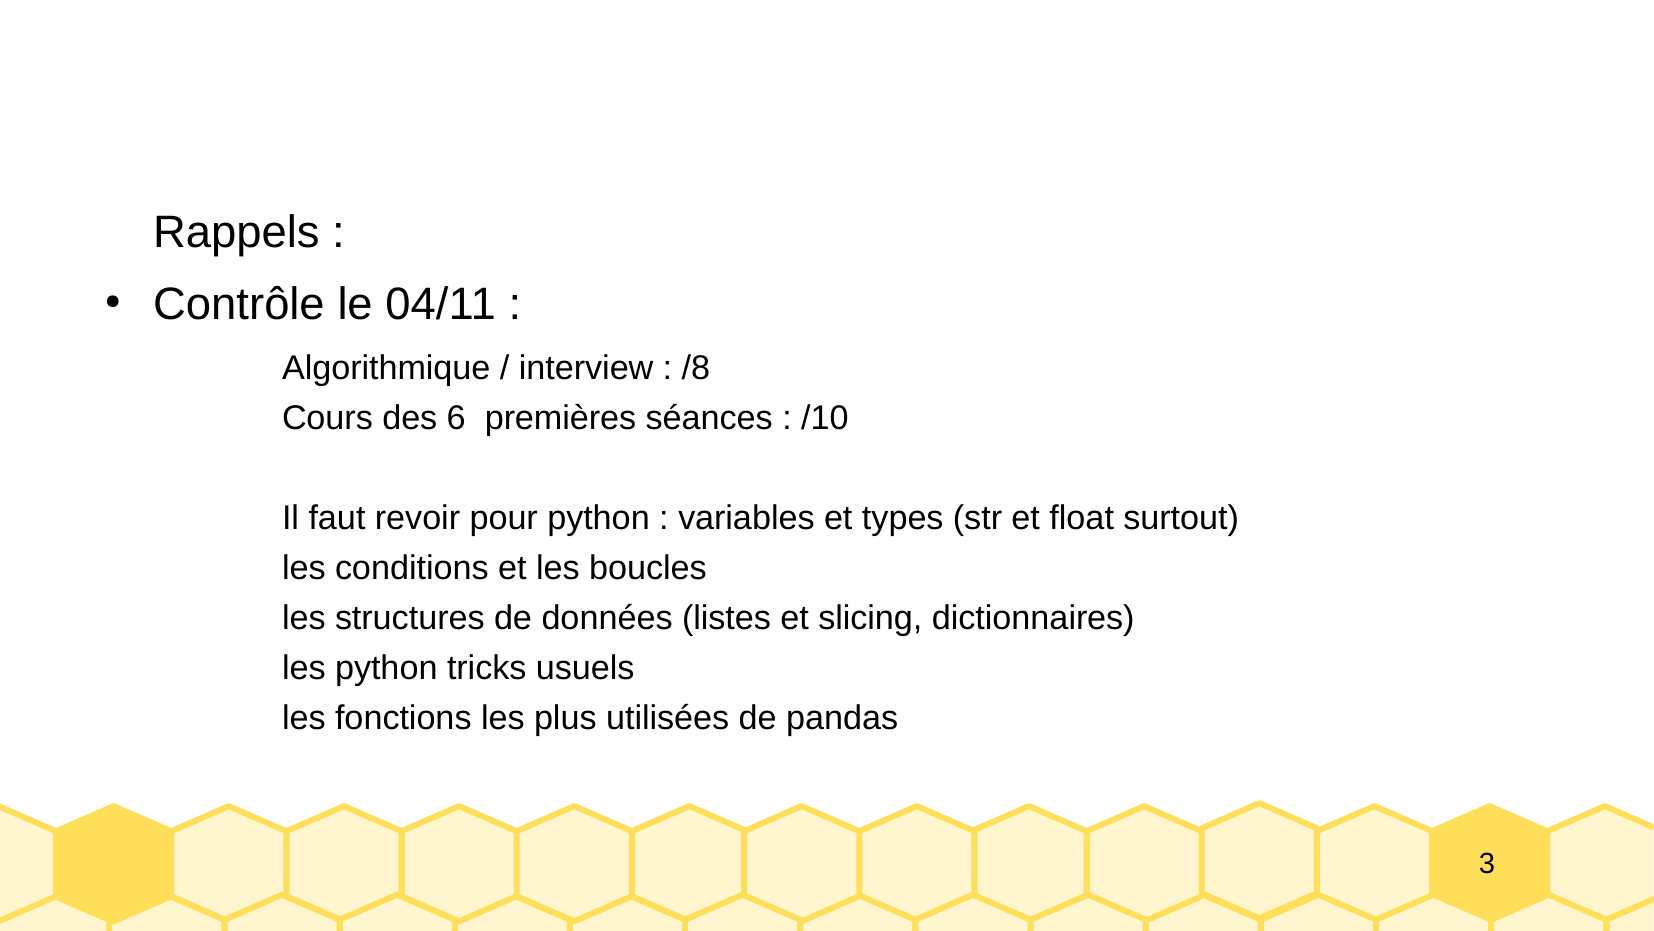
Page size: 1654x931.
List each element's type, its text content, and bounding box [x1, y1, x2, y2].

list Rappels : Contrôle le 04/11 : Algorithmique / interview : /8 Cours des 6 premières séances : /10 Il faut revoir pour python : variables et types (str et float surtout) les conditions et les boucles les structures de données (listes et slicing, dictionnaires) les python tricks usuels les fonctions les plus utilisées de pandas [88, 206, 1565, 739]
